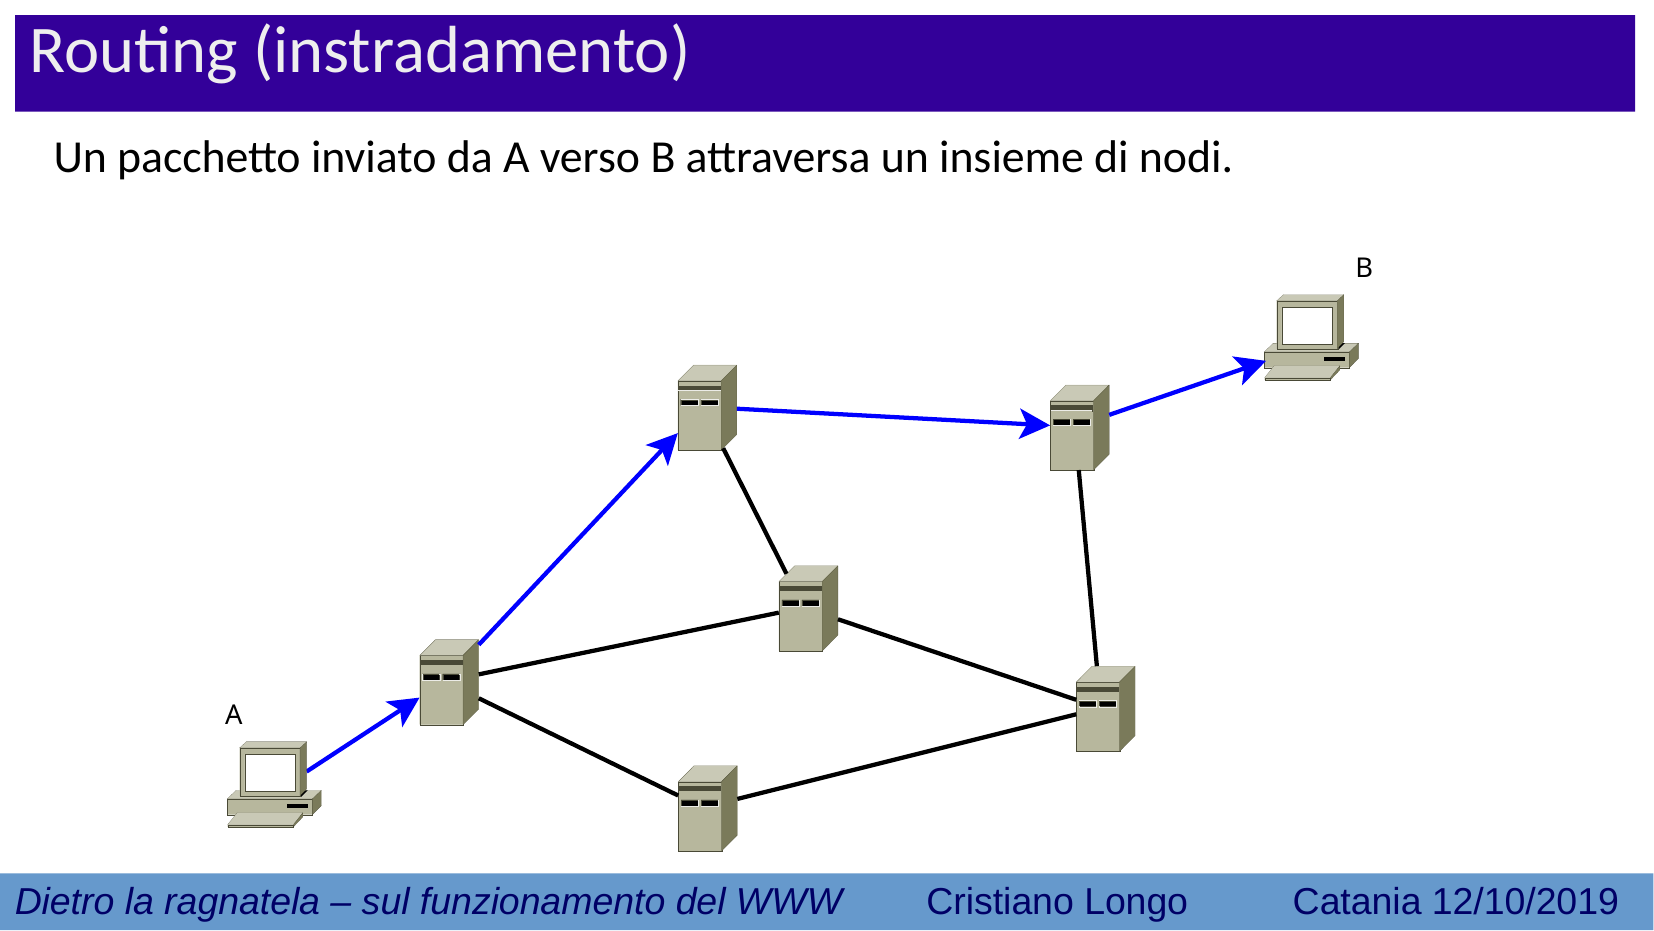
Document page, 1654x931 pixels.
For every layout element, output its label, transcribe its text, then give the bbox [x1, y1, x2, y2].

text_box Routing (instradamento) [15, 15, 1636, 112]
picture [224, 232, 1376, 872]
text_box Un pacchetto inviato da A verso B attraversa un insieme di nodi. [38, 130, 1627, 219]
text_box Dietro la ragnatela – sul funzionamento del WWW Cristiano Longo Catania 12/10/2019 [0, 873, 1654, 931]
